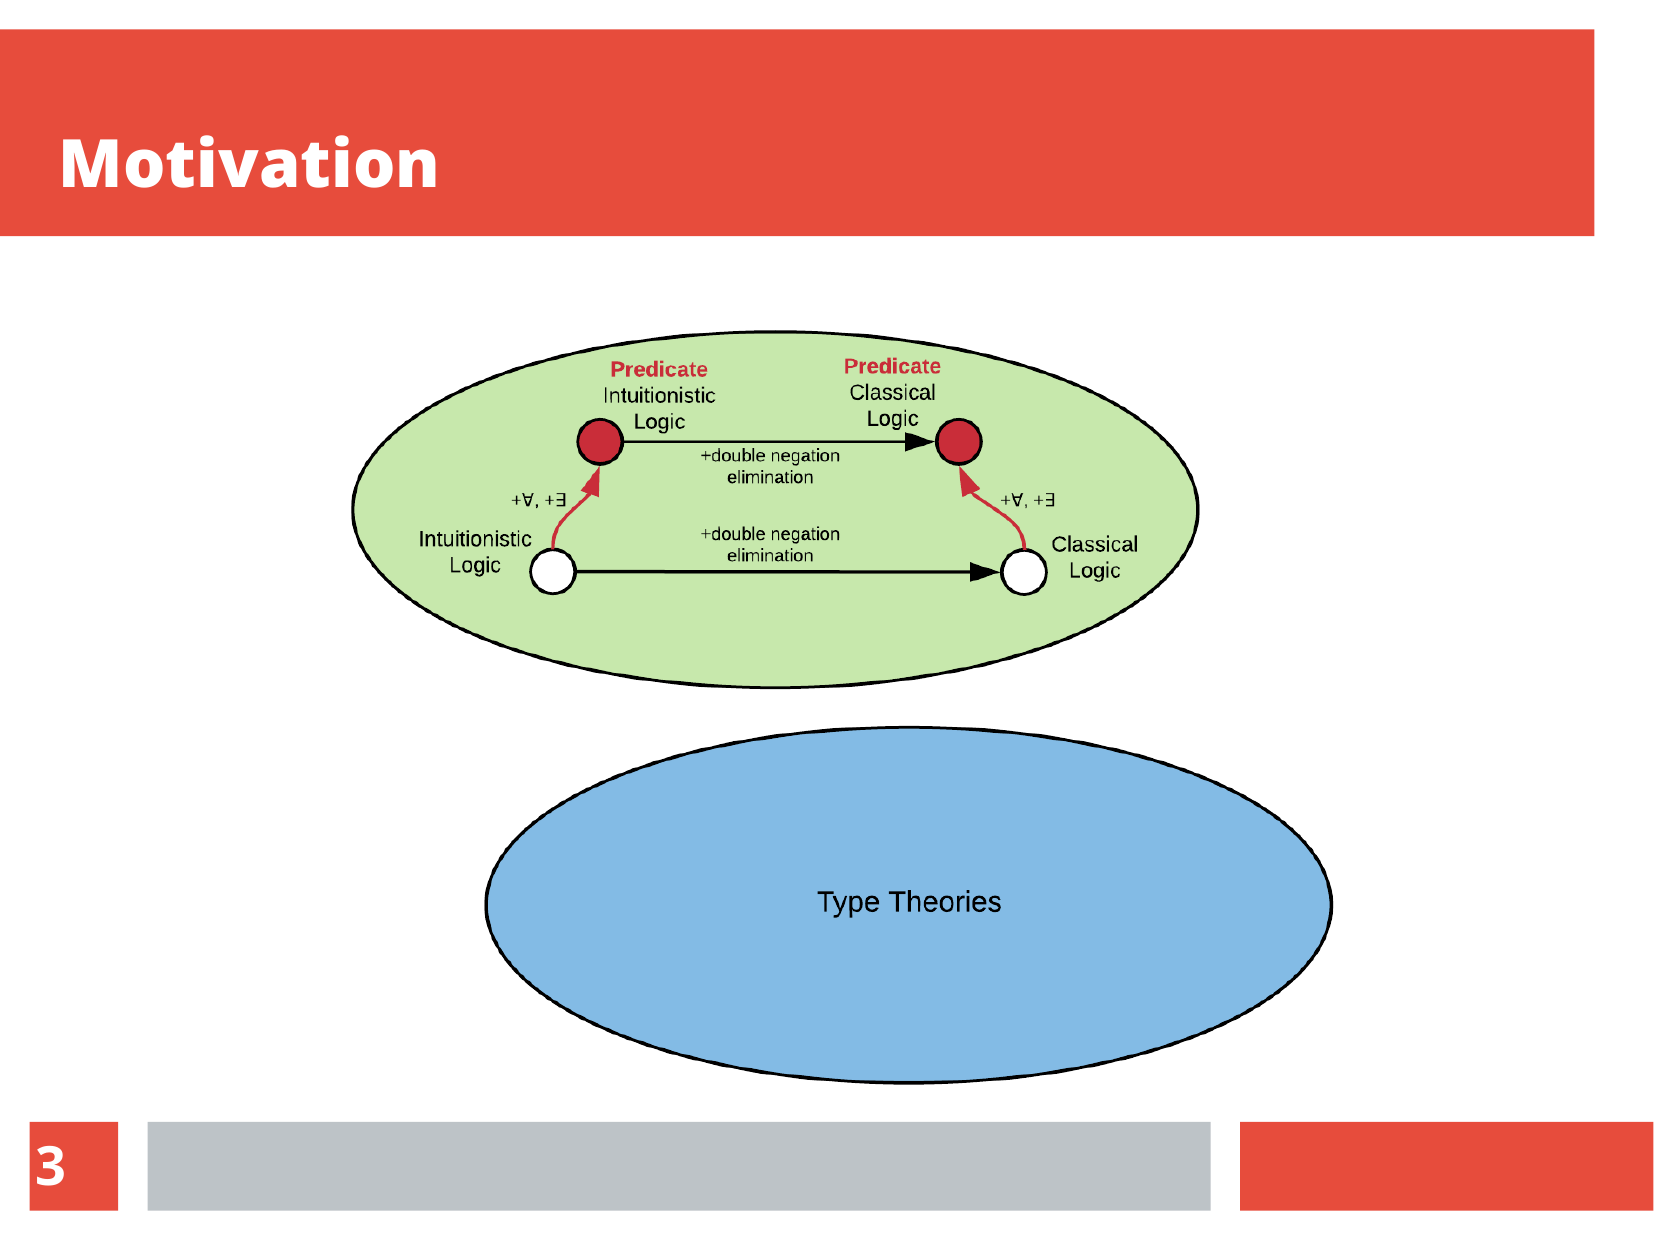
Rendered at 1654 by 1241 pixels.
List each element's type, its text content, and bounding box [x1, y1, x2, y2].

picture [124, 240, 1494, 1121]
title Motivation [59, 58, 1595, 207]
text_box 3 [20, 1119, 254, 1210]
